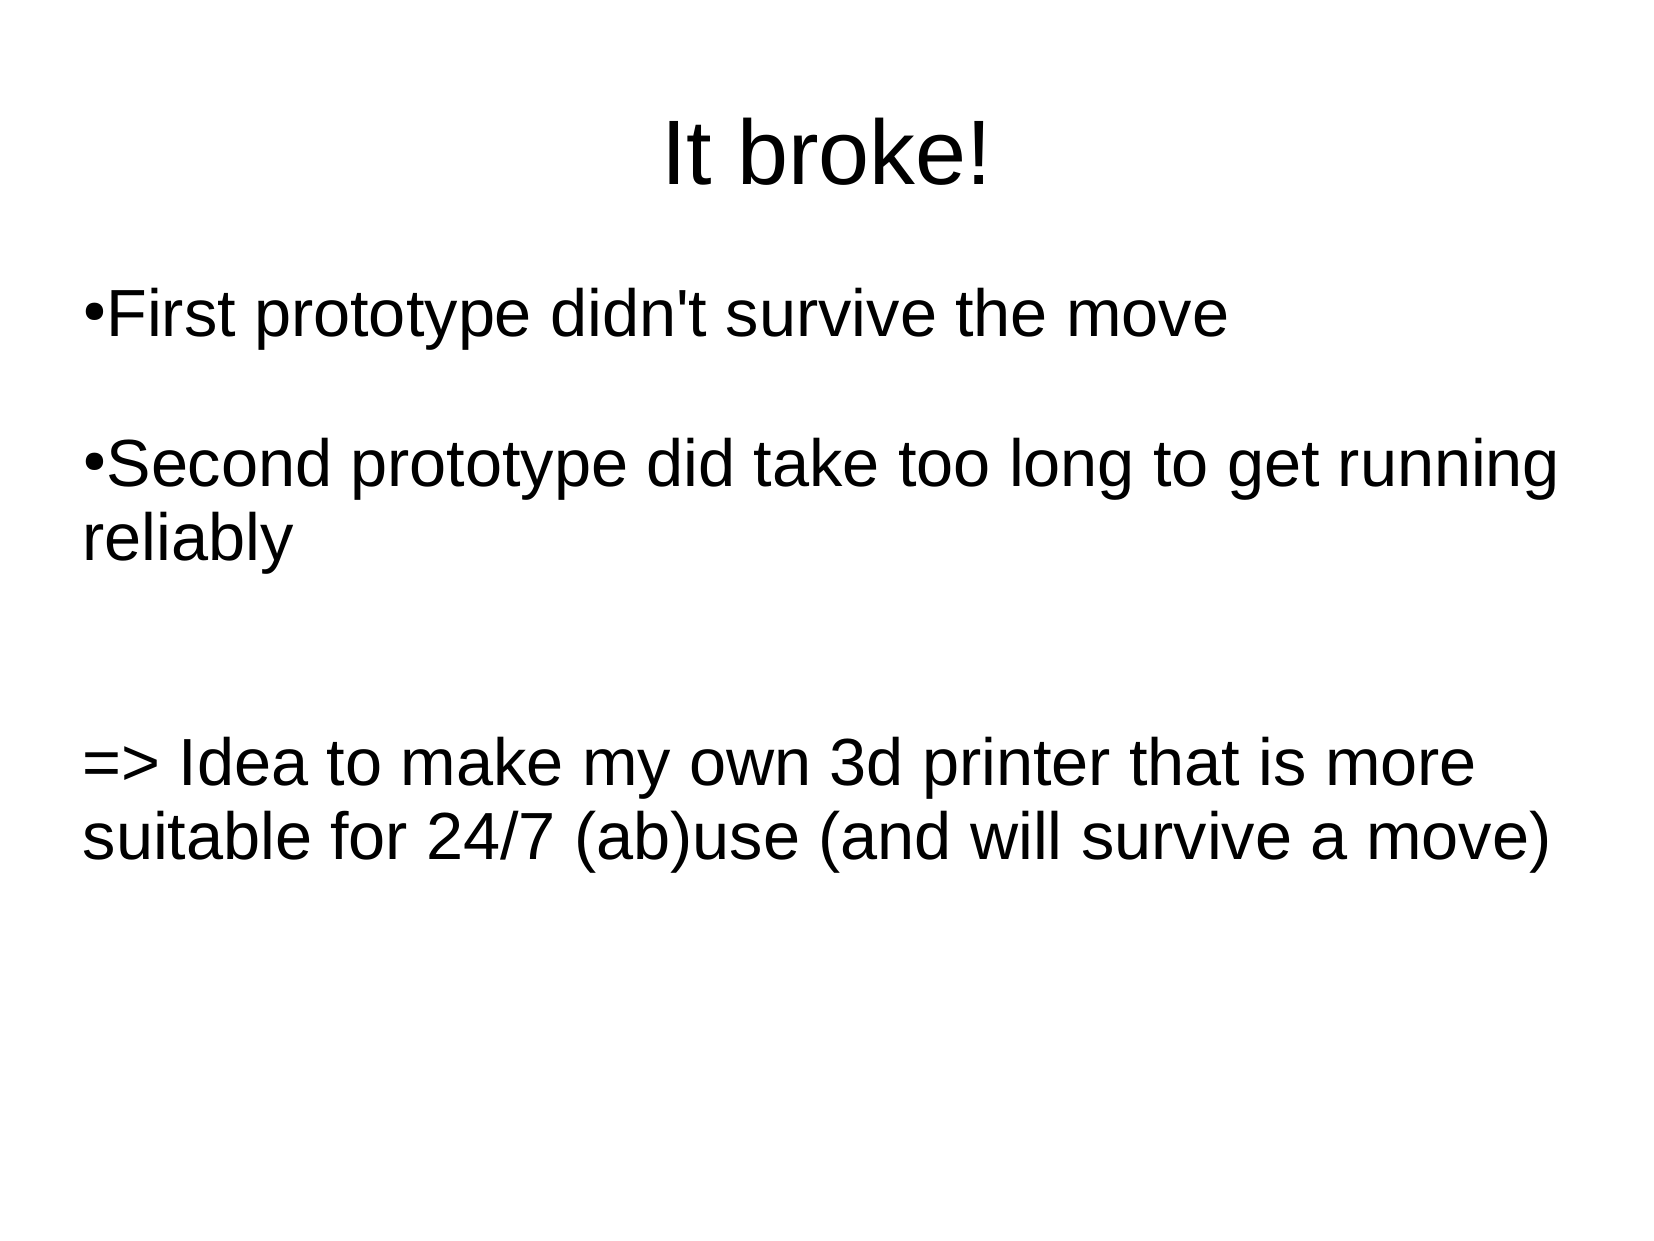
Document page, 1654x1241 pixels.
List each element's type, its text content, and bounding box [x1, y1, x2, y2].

subtitle First prototype didn't survive the move Second prototype did take too long to get running reliably => Idea to make my own 3d printer that is more suitable for 24/7 (ab)use (and will survive a move) [82, 275, 1571, 1024]
title It broke! [82, 49, 1571, 257]
